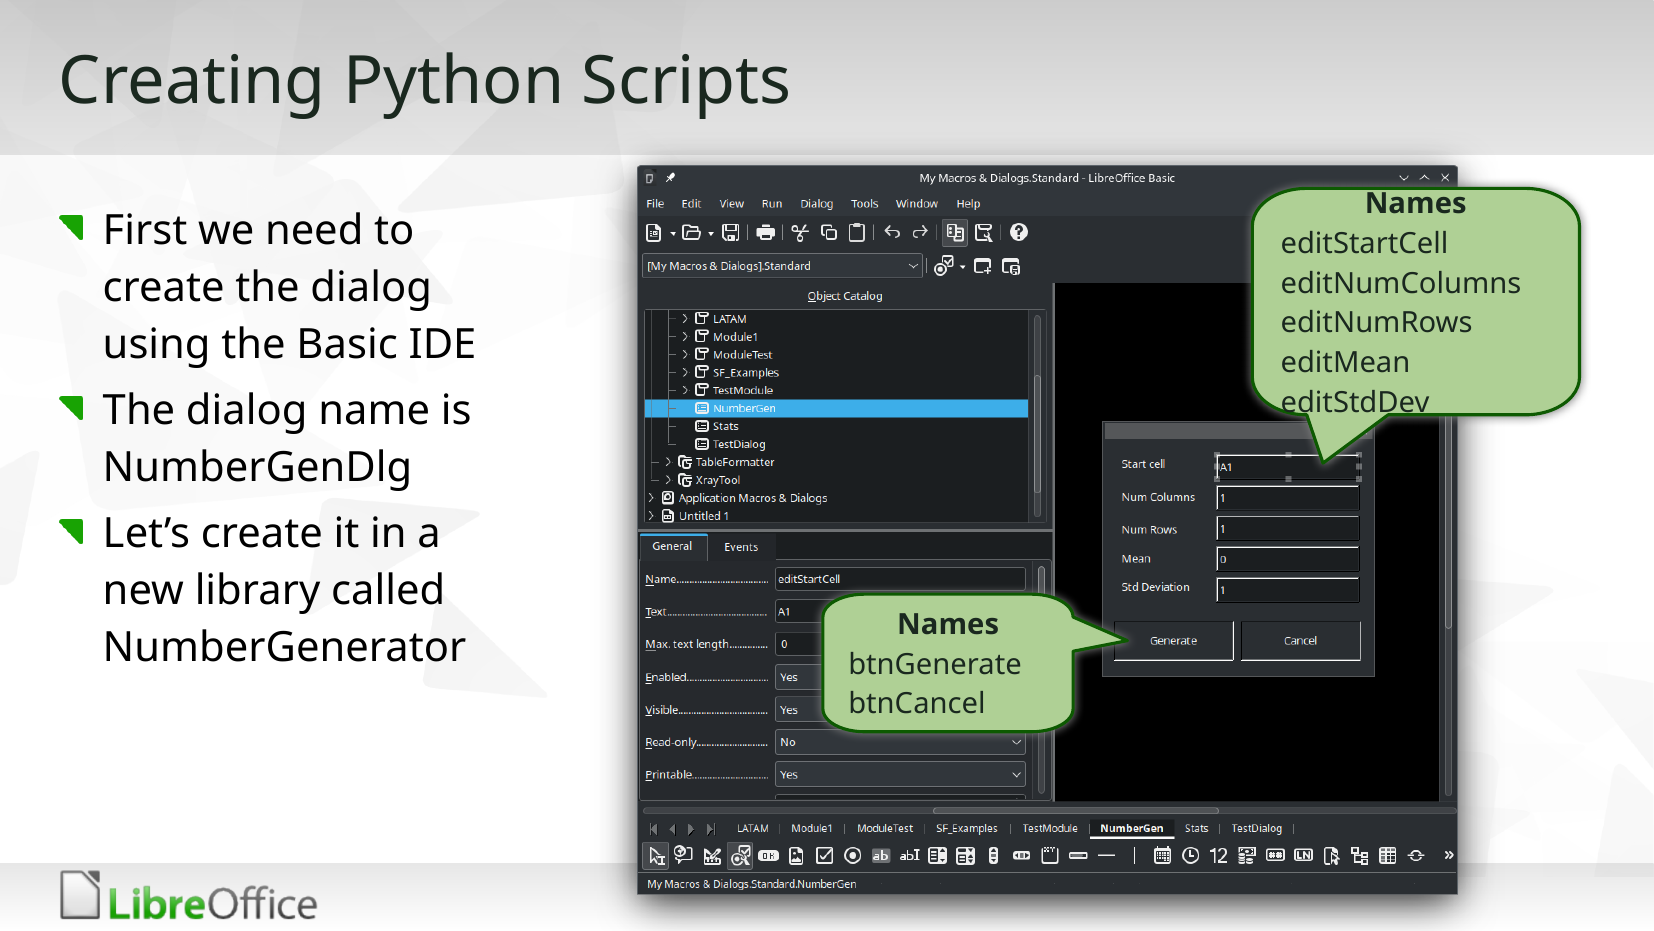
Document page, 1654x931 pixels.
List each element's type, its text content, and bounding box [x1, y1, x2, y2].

text_box Names btnGenerate btnCancel [822, 594, 1128, 732]
picture [0, 0, 1654, 931]
list First we need to create the dialog using the Basic IDE The dialog name is NumberGenDlg Let’s create it in a new library called NumberGenerator [59, 199, 507, 739]
title Creating Python Scripts [59, 22, 1595, 133]
picture [41, 851, 337, 931]
text_box Names editStartCell editNumColumns editNumRows editMean editStdDev [1252, 188, 1580, 464]
